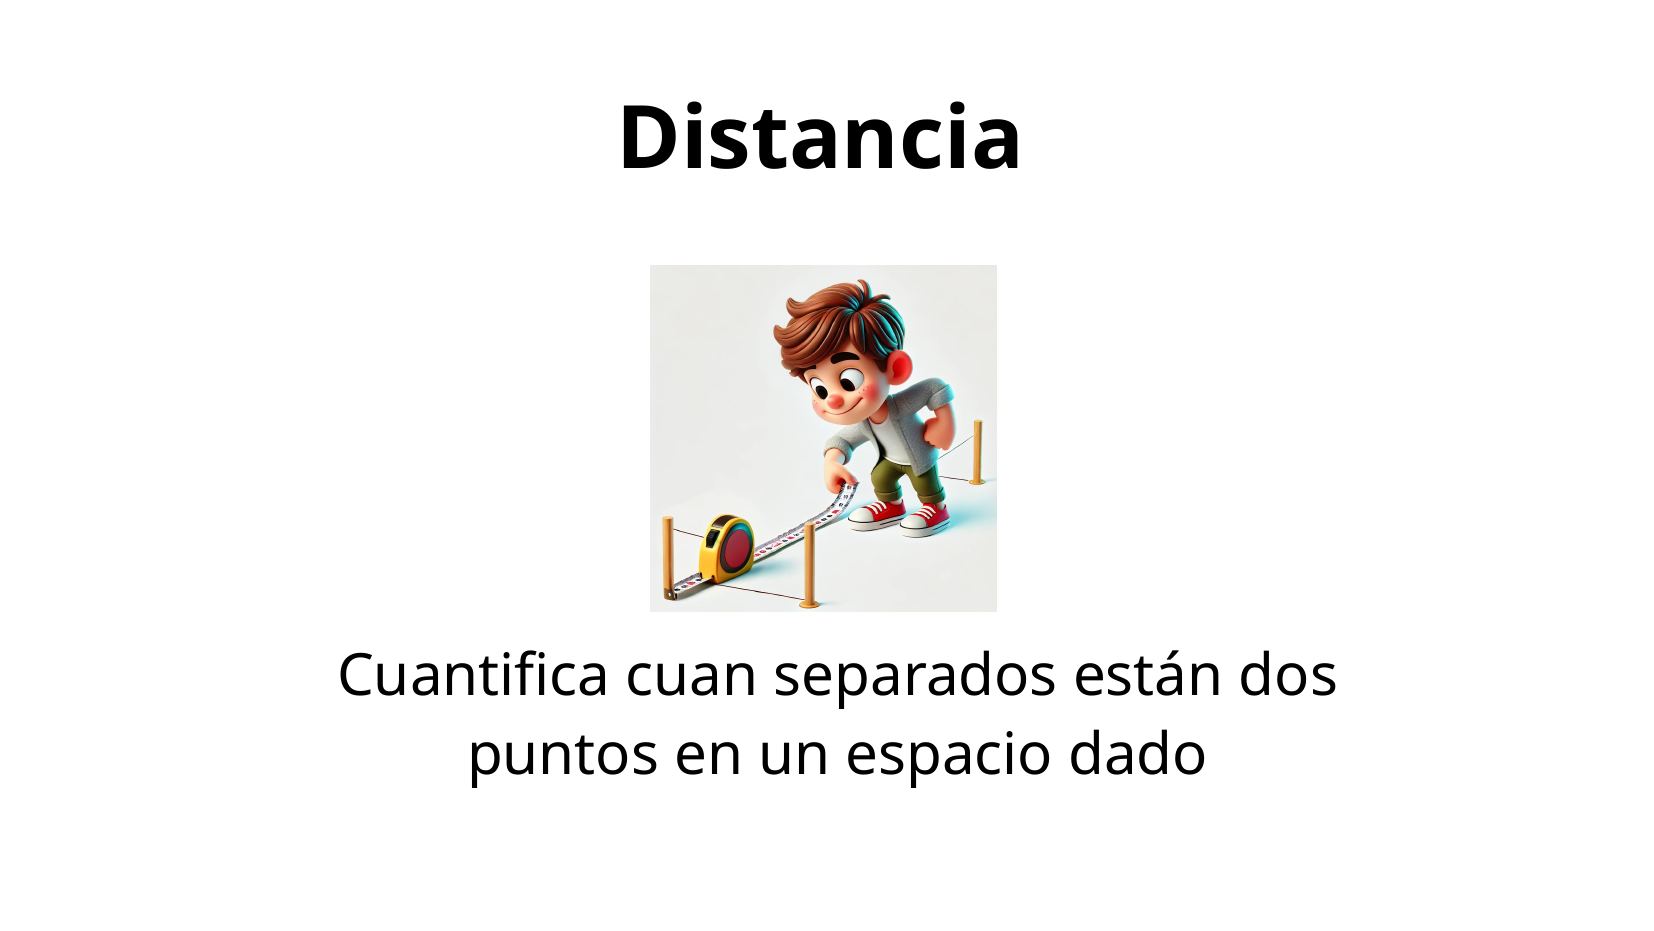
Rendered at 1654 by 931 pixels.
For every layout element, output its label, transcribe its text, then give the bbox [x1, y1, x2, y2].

text_box Cuantifica cuan separados están dos puntos en un espacio dado [318, 625, 1357, 876]
text_box Distancia [201, 67, 1440, 268]
picture [650, 265, 997, 612]
